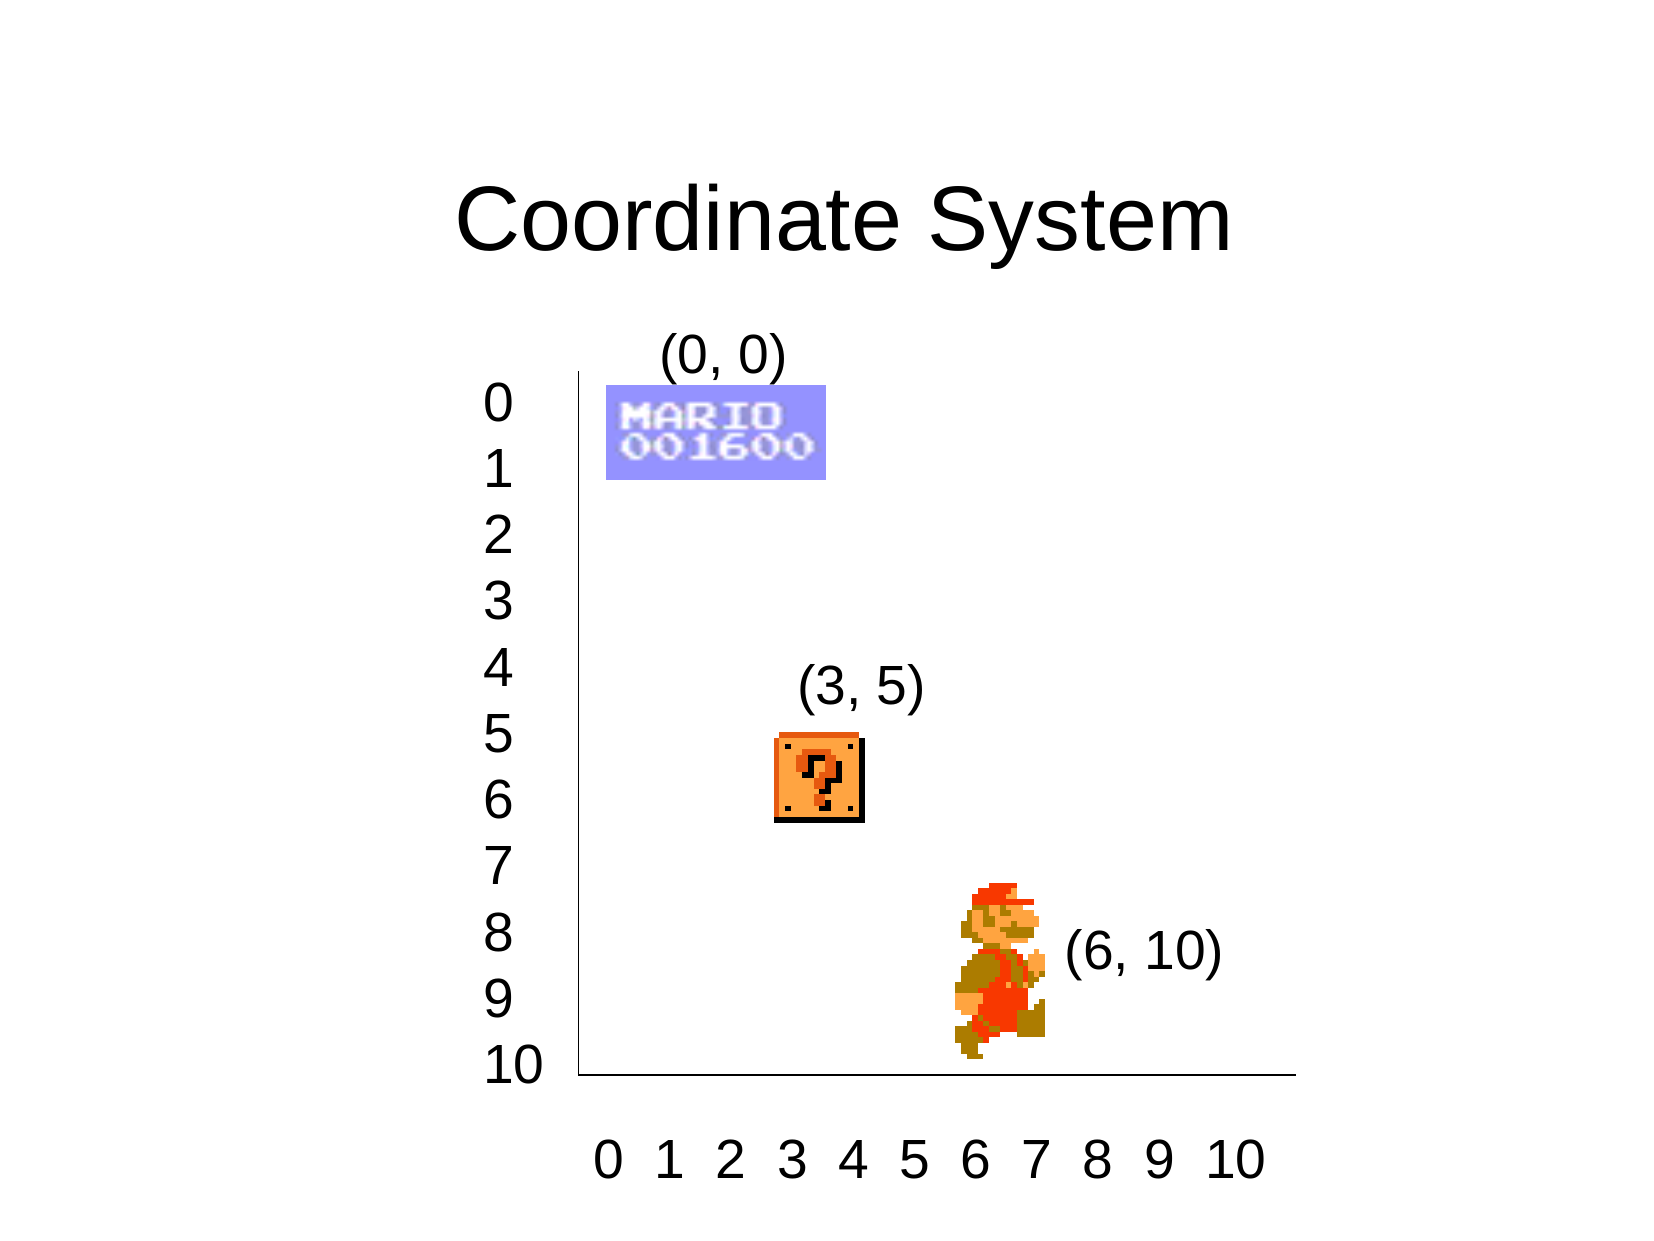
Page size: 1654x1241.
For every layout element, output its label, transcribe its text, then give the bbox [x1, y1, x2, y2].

title Coordinate System [124, 110, 1530, 317]
chart [606, 385, 826, 481]
text_box (6, 10) [1051, 906, 1240, 989]
chart [757, 716, 871, 841]
chart [939, 861, 1051, 1072]
text_box 0 1 2 3 4 5 6 7 8 9 10 [468, 358, 560, 1103]
text_box 0 1 2 3 4 5 6 7 8 9 10 [578, 1116, 1283, 1198]
text_box (0, 0) [644, 310, 804, 385]
text_box (3, 5) [782, 641, 942, 723]
